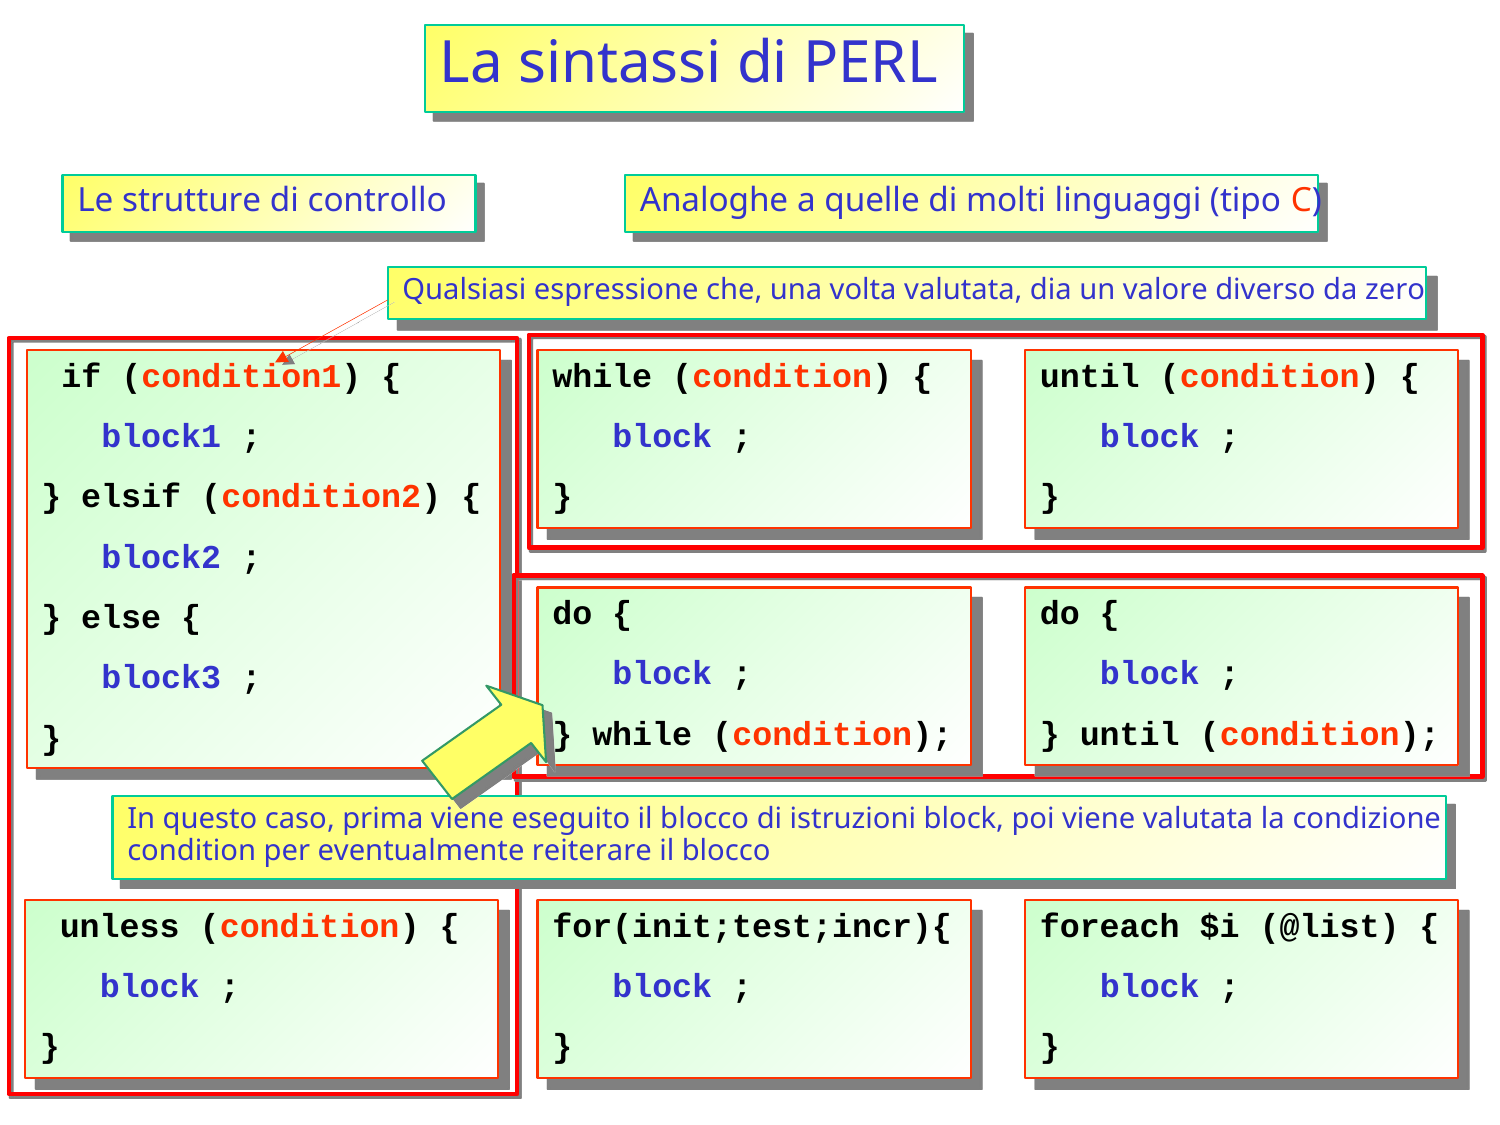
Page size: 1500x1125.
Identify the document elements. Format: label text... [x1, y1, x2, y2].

text_box foreach $i (@list) { block ; } [1025, 900, 1459, 1078]
text_box Qualsiasi espressione che, una volta valutata, dia un valore diverso da zero [387, 266, 1427, 319]
text_box Le strutture di controllo [62, 174, 476, 233]
text_box do { block ; } while (condition); [537, 587, 971, 766]
text_box [112, 1078, 426, 1092]
text_box La sintassi di PERL [425, 24, 965, 113]
text_box if (condition1) { block1 ; } elsif (condition2) { block2 ; } else { block3 ; } [26, 350, 501, 769]
text_box unless (condition) { block ; } [24, 900, 499, 1078]
text_box for(init;test;incr){ block ; } [537, 900, 971, 1078]
text_box In questo caso, prima viene eseguito il blocco di istruzioni block, poi viene valutata la condizione condition per eventualmente reiterare il blocco [112, 795, 1447, 879]
text_box [422, 685, 547, 800]
text_box do { block ; } until (condition); [1025, 587, 1459, 766]
text_box [512, 1025, 988, 1101]
text_box while (condition) { block ; } [537, 350, 971, 528]
text_box Analoghe a quelle di molti linguaggi (tipo C) [624, 174, 1319, 233]
text_box until (condition) { block ; } [1025, 350, 1459, 528]
